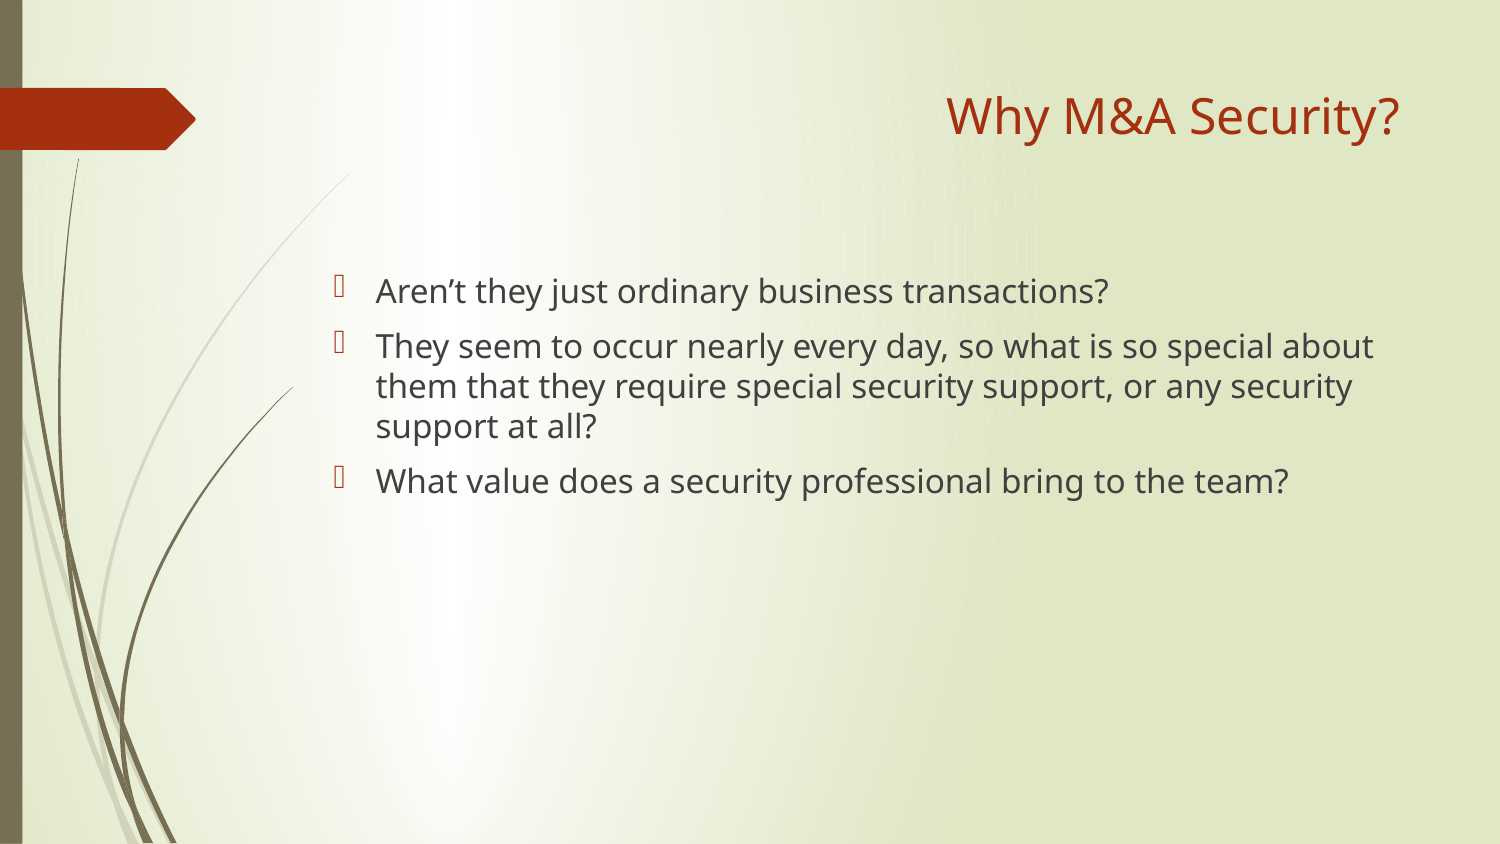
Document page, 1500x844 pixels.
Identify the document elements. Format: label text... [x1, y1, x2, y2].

title Why M&A Security? [319, 76, 1416, 235]
list Aren’t they just ordinary business transactions? They seem to occur nearly every day, so what is so special about them that they require special security support, or any security support at all? What value does a security professional bring to the team? [318, 262, 1416, 728]
